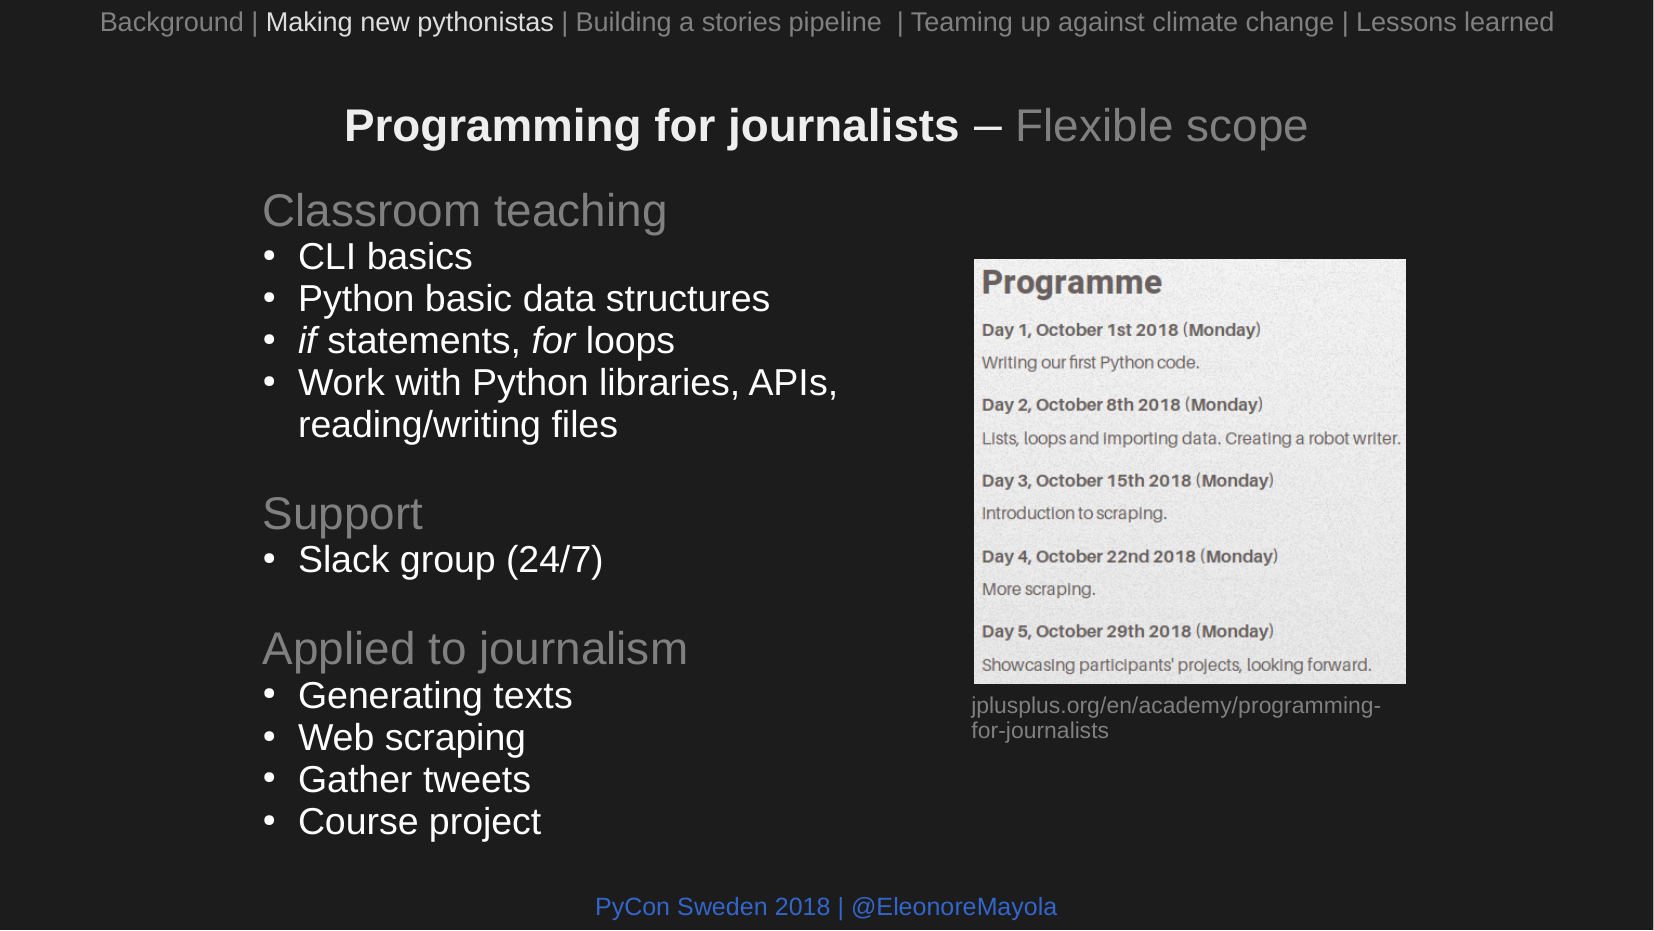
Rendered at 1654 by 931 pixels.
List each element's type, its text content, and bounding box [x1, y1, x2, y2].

picture [974, 259, 1406, 684]
text_box PyCon Sweden 2018 | @EleonoreMayola [460, 885, 1193, 931]
text_box jplusplus.org/en/academy/programming-for-journalists [956, 685, 1430, 756]
text_box Background | Making new pythonistas | Building a stories pipeline | Teaming up against climate change | Lessons learned [0, 0, 1654, 57]
text_box Programming for journalists – Flexible scope [200, 88, 1453, 160]
text_box Classroom teaching CLI basics Python basic data structures if statements, for loops Work with Python libraries, APIs, reading/writing files Support Slack group (24/7) Applied to journalism Generating texts Web scraping Gather tweets Course project [248, 177, 875, 875]
